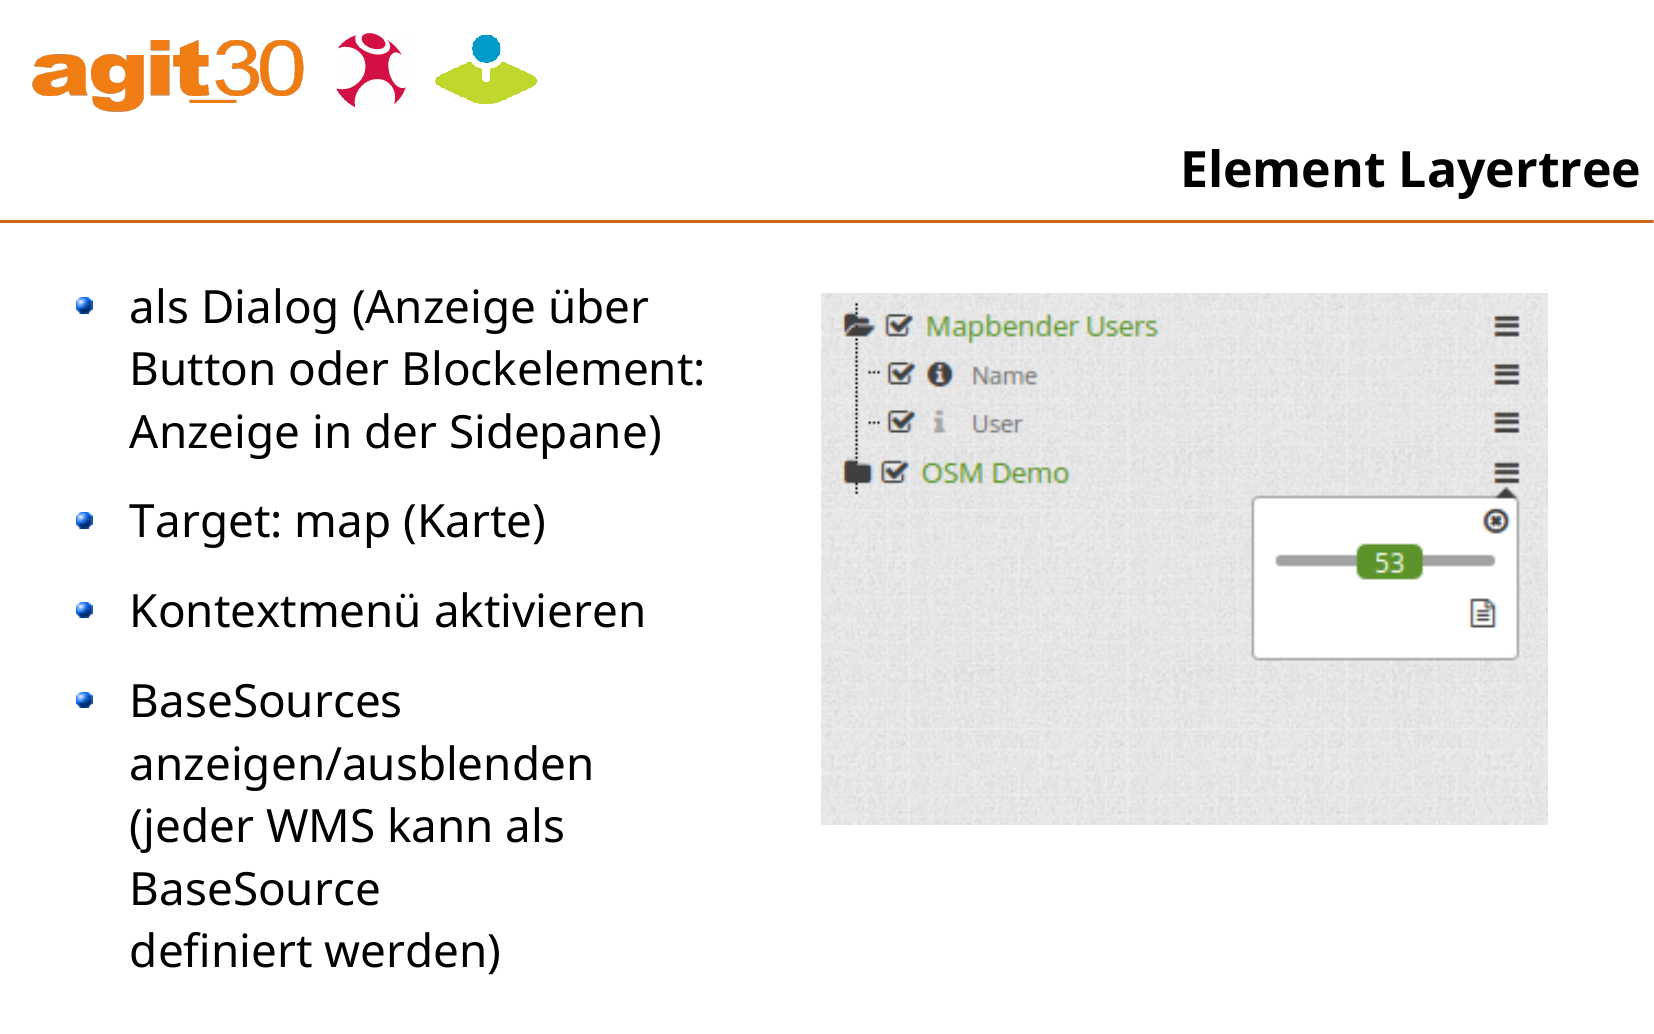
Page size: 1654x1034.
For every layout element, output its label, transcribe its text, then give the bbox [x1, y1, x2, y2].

picture [29, 35, 308, 115]
picture [821, 293, 1548, 825]
list als Dialog (Anzeige über Button oder Blockelement: Anzeige in der Sidepane) Target: map (Karte) Kontextmenü aktivieren BaseSources anzeigen/ausblenden (jeder WMS kann als BaseSource definiert werden) [59, 274, 786, 1034]
picture [435, 35, 538, 104]
title Element Layertree [153, 124, 1642, 213]
